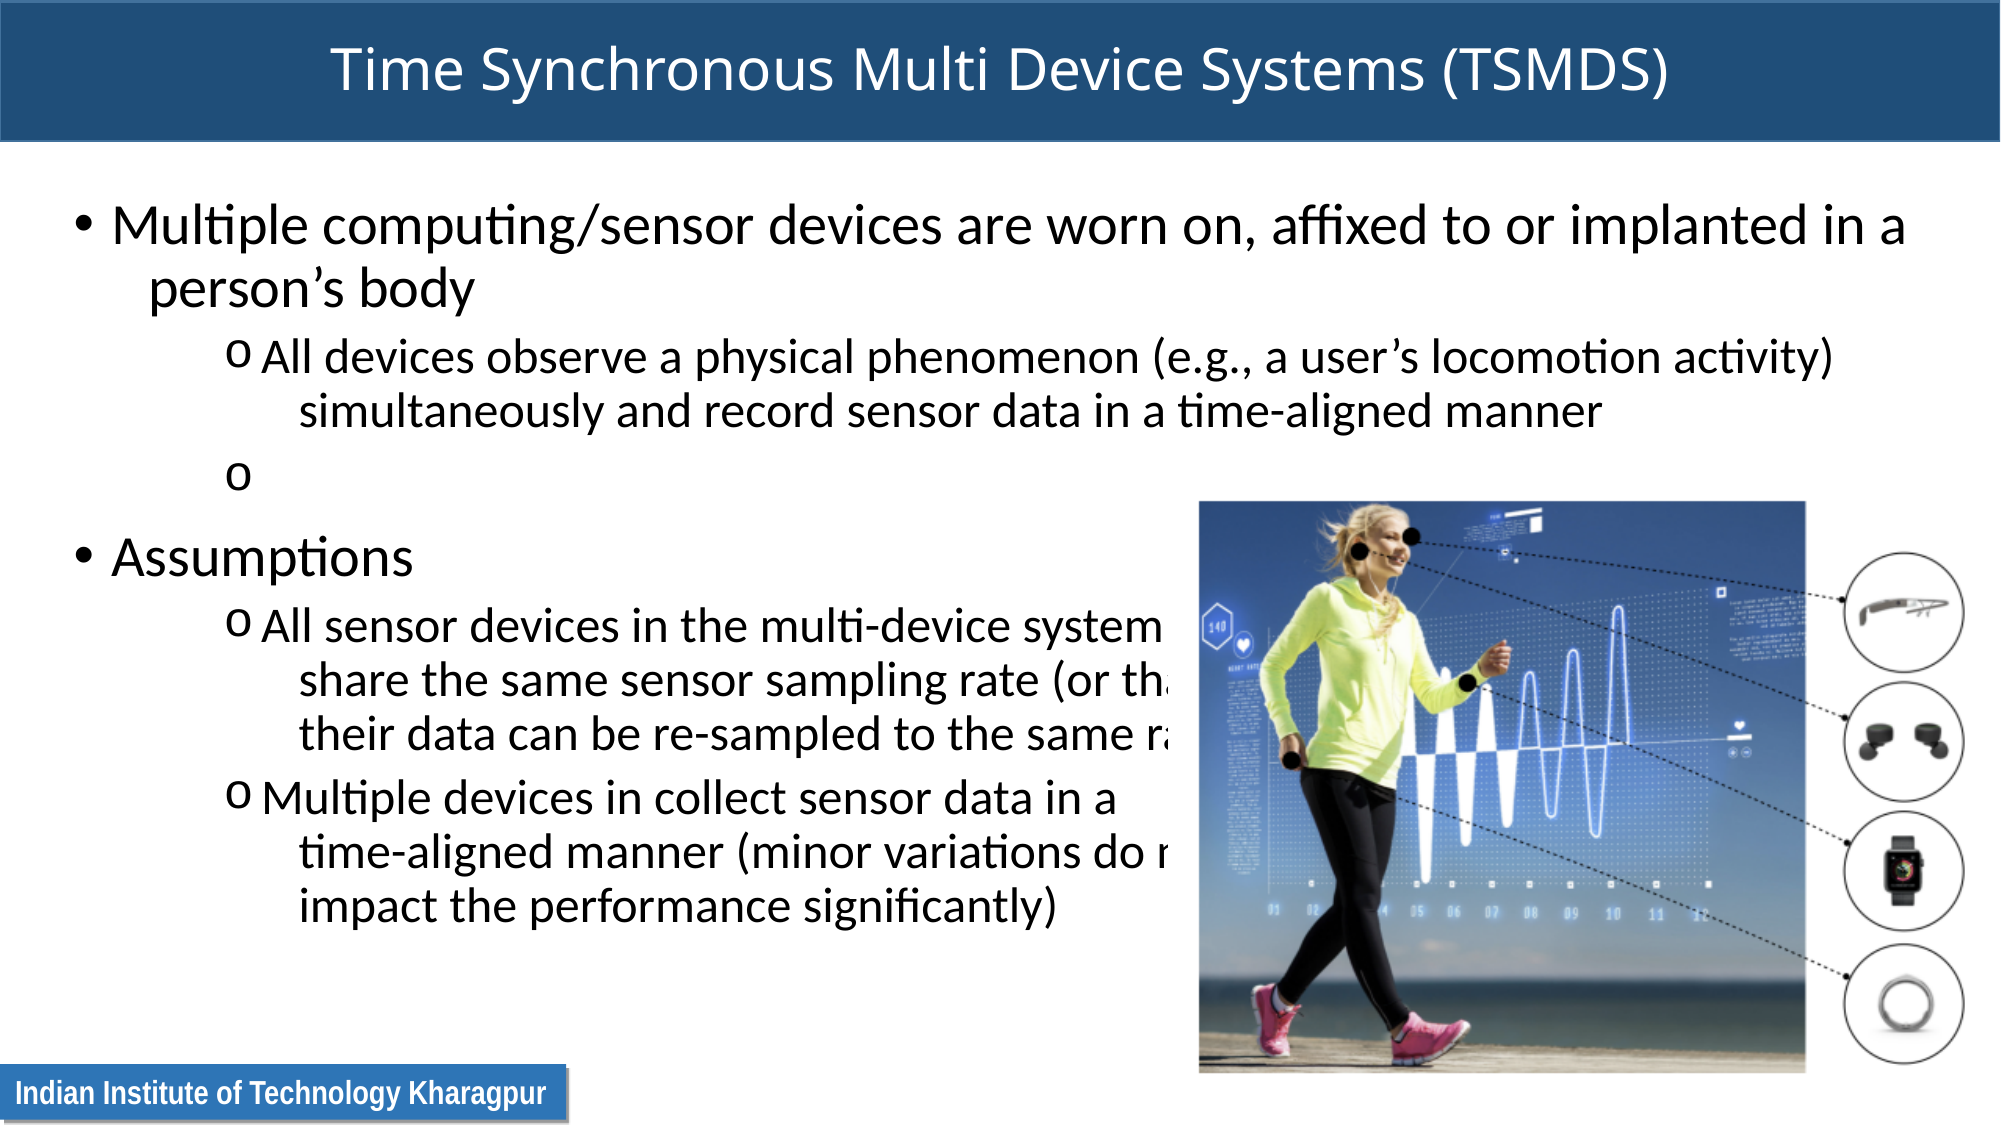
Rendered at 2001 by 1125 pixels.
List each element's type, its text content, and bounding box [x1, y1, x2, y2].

list Multiple computing/sensor devices are worn on, affixed to or implanted in a person’s body All devices observe a physical phenomenon (e.g., a user’s locomotion activity) simultaneously and record sensor data in a time-aligned manner Assumptions All sensor devices in the multi-device system share the same sensor sampling rate (or that their data can be re-sampled to the same rate) Multiple devices in collect sensor data in a time-aligned manner (minor variations do not impact the performance significantly) [58, 186, 1954, 1065]
picture [1168, 467, 2000, 1090]
title Time Synchronous Multi Device Systems (TSMDS) [0, 1, 2000, 141]
